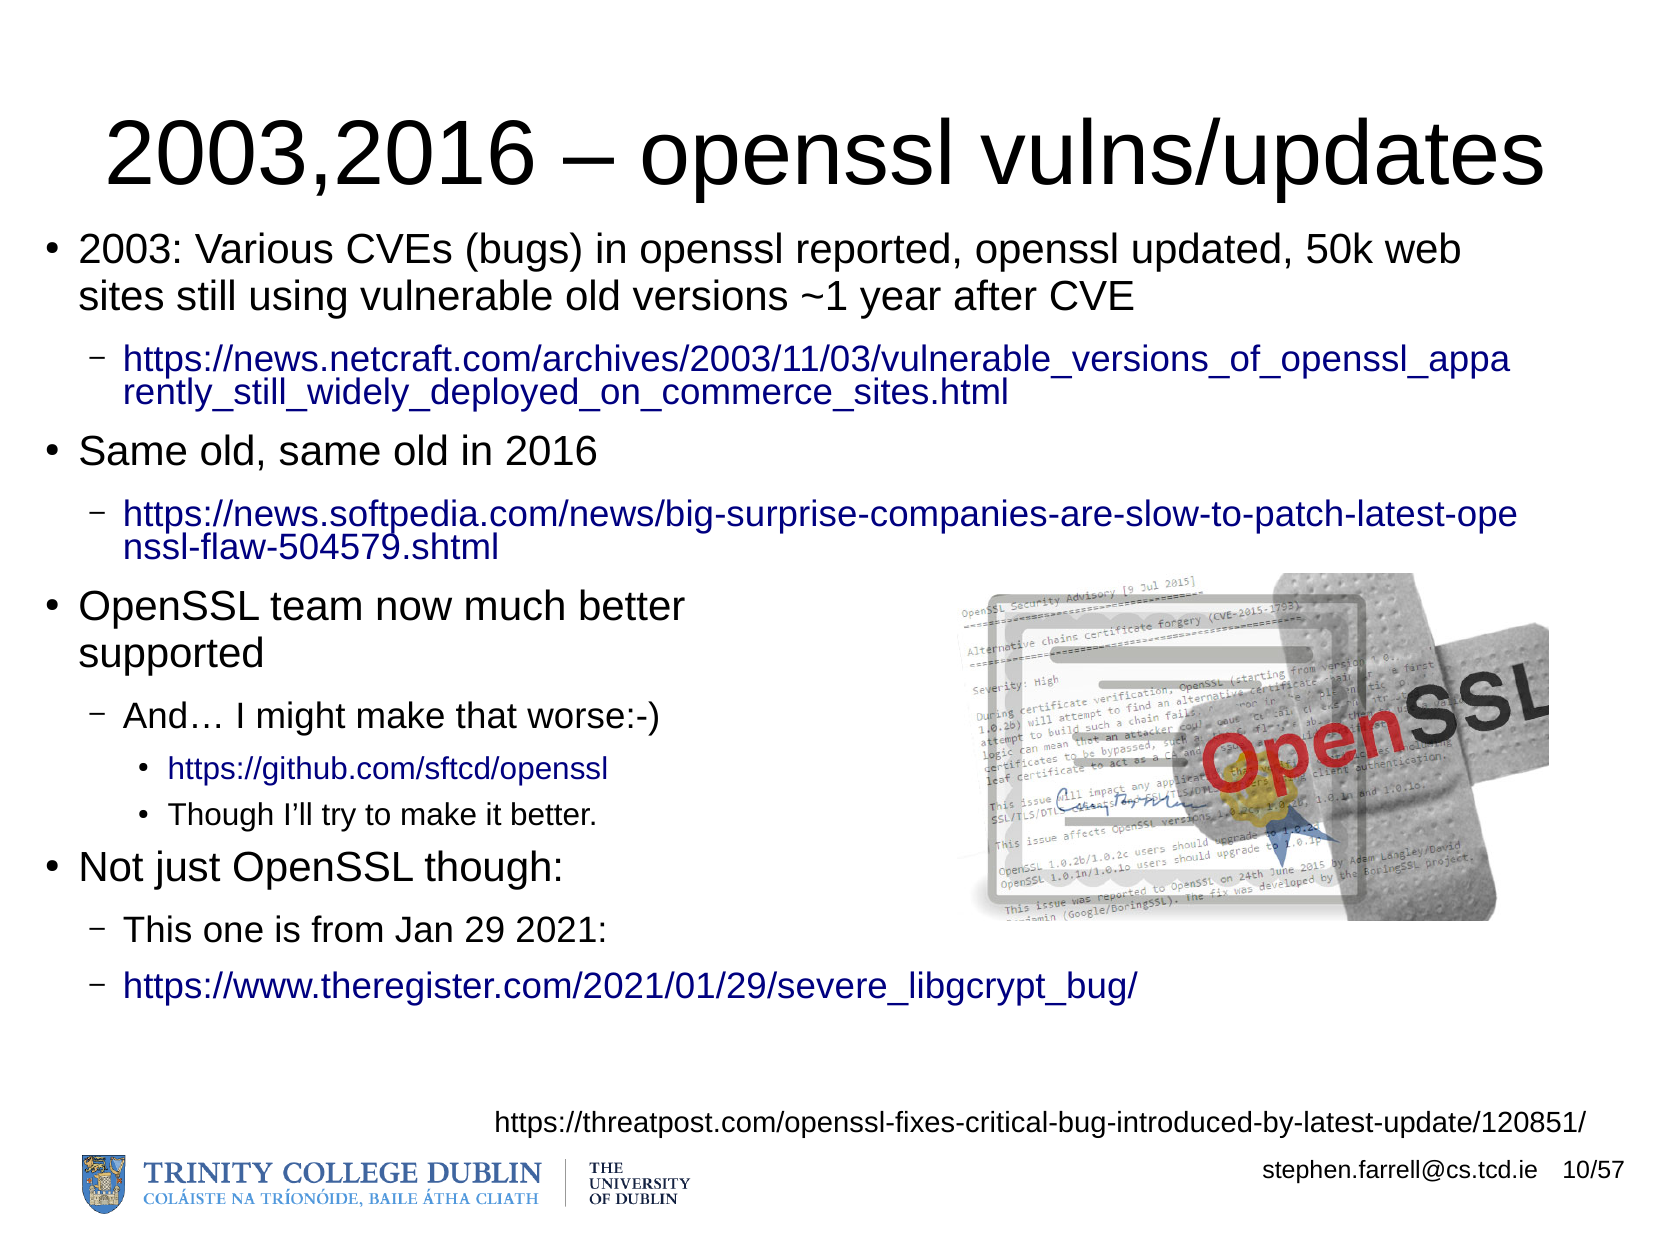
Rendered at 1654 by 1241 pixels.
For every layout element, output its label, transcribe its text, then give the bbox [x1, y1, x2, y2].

list 2003: Various CVEs (bugs) in openssl reported, openssl updated, 50k web sites still using vulnerable old versions ~1 year after CVE https://news.netcraft.com/archives/2003/11/03/vulnerable_versions_of_openssl_apparently_still_widely_deployed_on_commerce_sites.html Same old, same old in 2016 https://news.softpedia.com/news/big-surprise-companies-are-slow-to-patch-latest-openssl-flaw-504579.shtml OpenSSL team now much better supported And… I might make that worse:-) https://github.com/sftcd/openssl Though I’ll try to make it better. Not just OpenSSL though: This one is from Jan 29 2021: https://www.theregister.com/2021/01/29/severe_libgcrypt_bug/ [33, 225, 1522, 946]
picture [1522, 573, 1549, 921]
title 2003,2016 – openssl vulns/updates [82, 49, 1571, 257]
text_box https://threatpost.com/openssl-fixes-critical-bug-introduced-by-latest-update/120851/ [479, 1098, 1621, 1156]
picture [82, 1155, 694, 1214]
